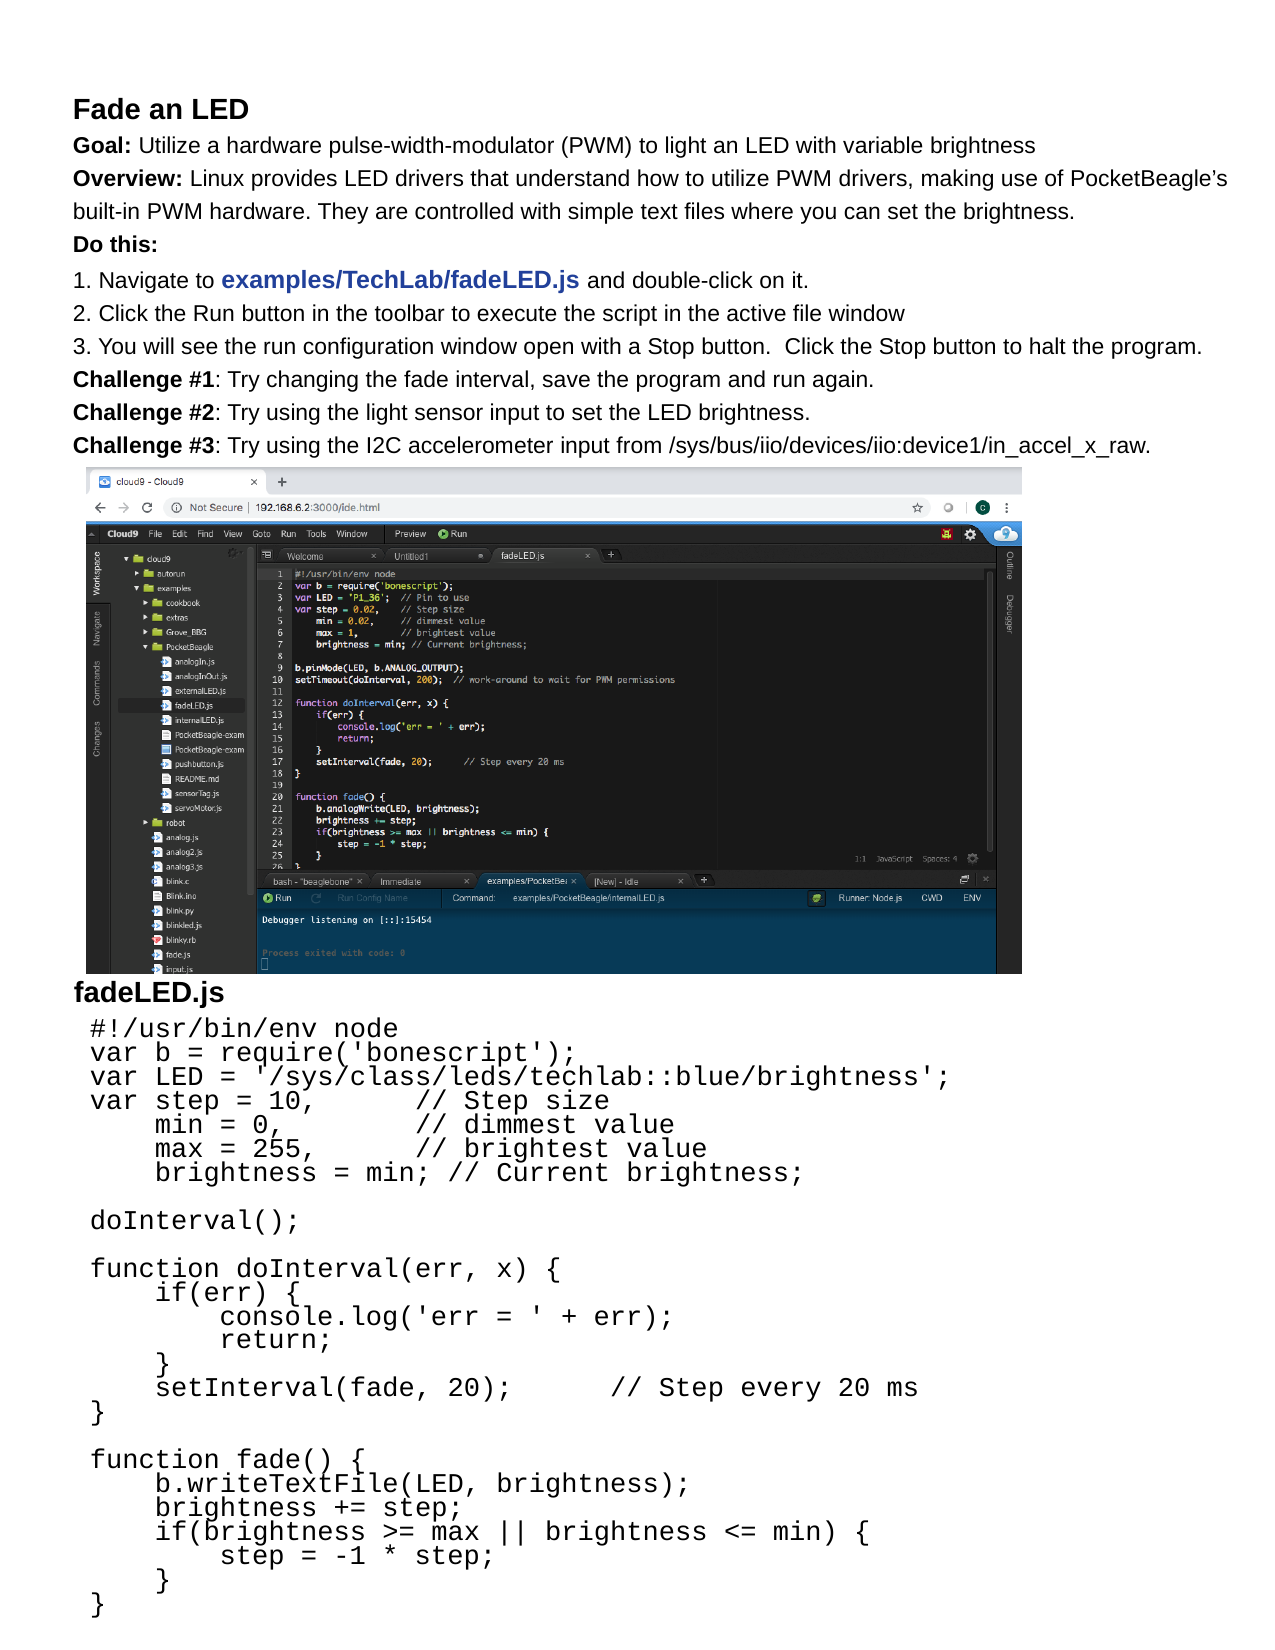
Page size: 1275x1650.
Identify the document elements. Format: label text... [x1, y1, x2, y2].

picture [86, 467, 1022, 974]
text_box #!/usr/bin/env node var b = require('bonescript'); var LED = '/sys/class/leds/techlab::blue/brightness'; var step = 10, // Step size min = 0, // dimmest value max = 255, // brightest value brightness = min; // Current brightness; doInterval(); function doInterval(err, x) { if(err) { console.log('err = ' + err); return; } setInterval(fade, 20); // Step every 20 ms } function fade() { b.writeTextFile(LED, brightness); brightness += step; if(brightness >= max || brightness <= min) { step = -1 * step; } } [74, 1011, 966, 1626]
text_box fadeLED.js [59, 958, 240, 1016]
text_box Fade an LED Goal: Utilize a hardware pulse-width-modulator (PWM) to light an LED with variable brightness Overview: Linux provides LED drivers that understand how to utilize PWM drivers, making use of PocketBeagle’s built-in PWM hardware. They are controlled with simple text files where you can set the brightness. Do this: 1. Navigate to examples/TechLab/fadeLED.js and double-click on it. 2. Click the Run button in the toolbar to execute the script in the active file window 3. You will see the run configuration window open with a Stop button. Click the Stop button to halt the program. Challenge #1: Try changing the fade interval, save the program and run again. Challenge #2: Try using the light sensor input to set the LED brightness. Challenge #3: Try using the I2C accelerometer input from /sys/bus/iio/devices/iio:device1/in_accel_x_raw. [58, 76, 1248, 466]
